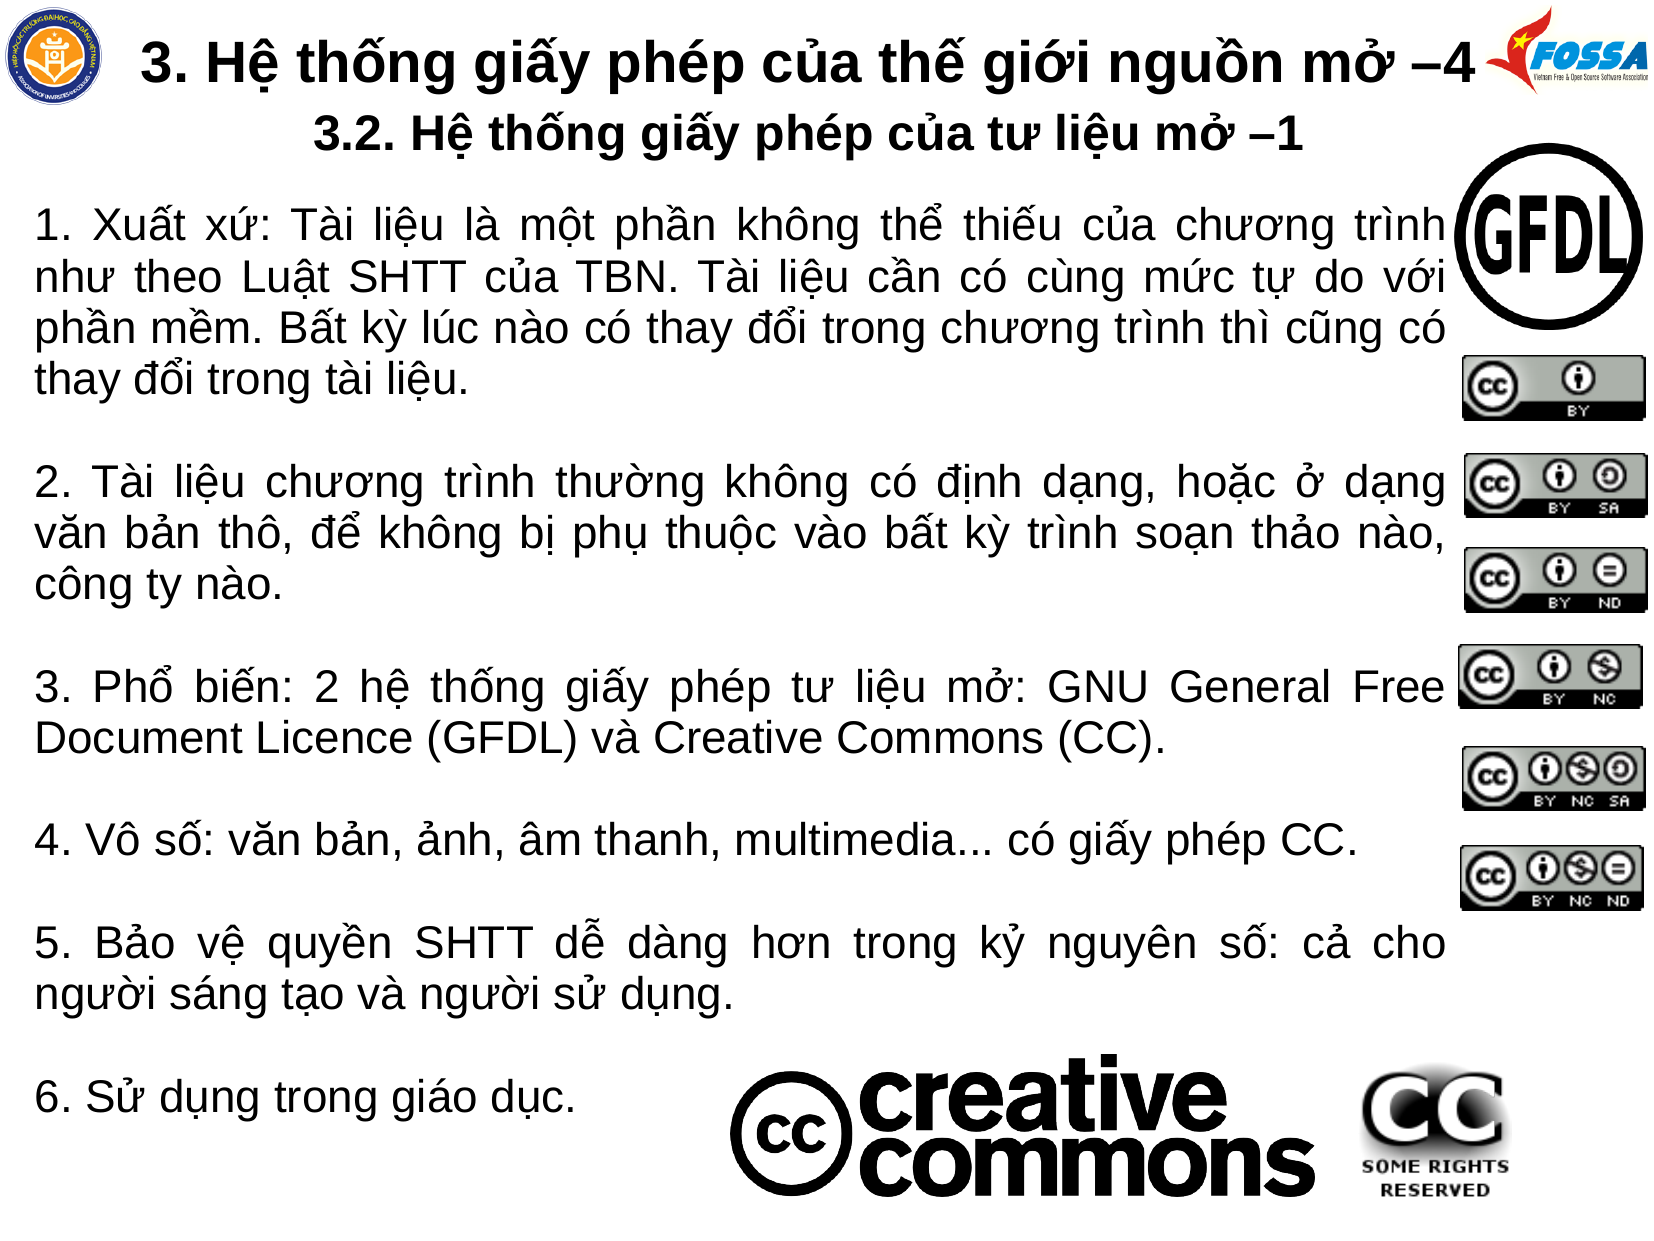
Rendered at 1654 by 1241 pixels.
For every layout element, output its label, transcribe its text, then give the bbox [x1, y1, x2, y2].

picture [1464, 453, 1648, 518]
text_box 1. Xuất xứ: Tài liệu là một phần không thể thiếu của chương trình như theo Luật SHTT của TBN. Tài liệu cần có cùng mức tự do với phần mềm. Bất kỳ lúc nào có thay đổi trong chương trình thì cũng có thay đổi trong tài liệu. 2. Tài liệu chương trình thường không có định dạng, hoặc ở dạng văn bản thô, để không bị phụ thuộc vào bất kỳ trình soạn thảo nào, công ty nào. 3. Phổ biến: 2 hệ thống giấy phép tư liệu mở: GNU General Free Document Licence (GFDL) và Creative Commons (CC). 4. Vô số: văn bản, ảnh, âm thanh, multimedia... có giấy phép CC. 5. Bảo vệ quyền SHTT dễ dàng hơn trong kỷ nguyên số: cả cho người sáng tạo và người sử dụng. 6. Sử dụng trong giáo dục. [19, 191, 1463, 1130]
picture [1485, 5, 1648, 95]
picture [1464, 547, 1648, 613]
picture [730, 1054, 1315, 1197]
picture [1, 5, 107, 107]
picture [1462, 746, 1646, 812]
title 3. Hệ thống giấy phép của thế giới nguồn mở –4 3.2. Hệ thống giấy phép của tư liệu mở –1 [64, 16, 1554, 162]
picture [1458, 644, 1643, 709]
picture [1454, 142, 1643, 330]
picture [1462, 355, 1646, 421]
picture [1460, 845, 1644, 911]
picture [1358, 1061, 1512, 1203]
